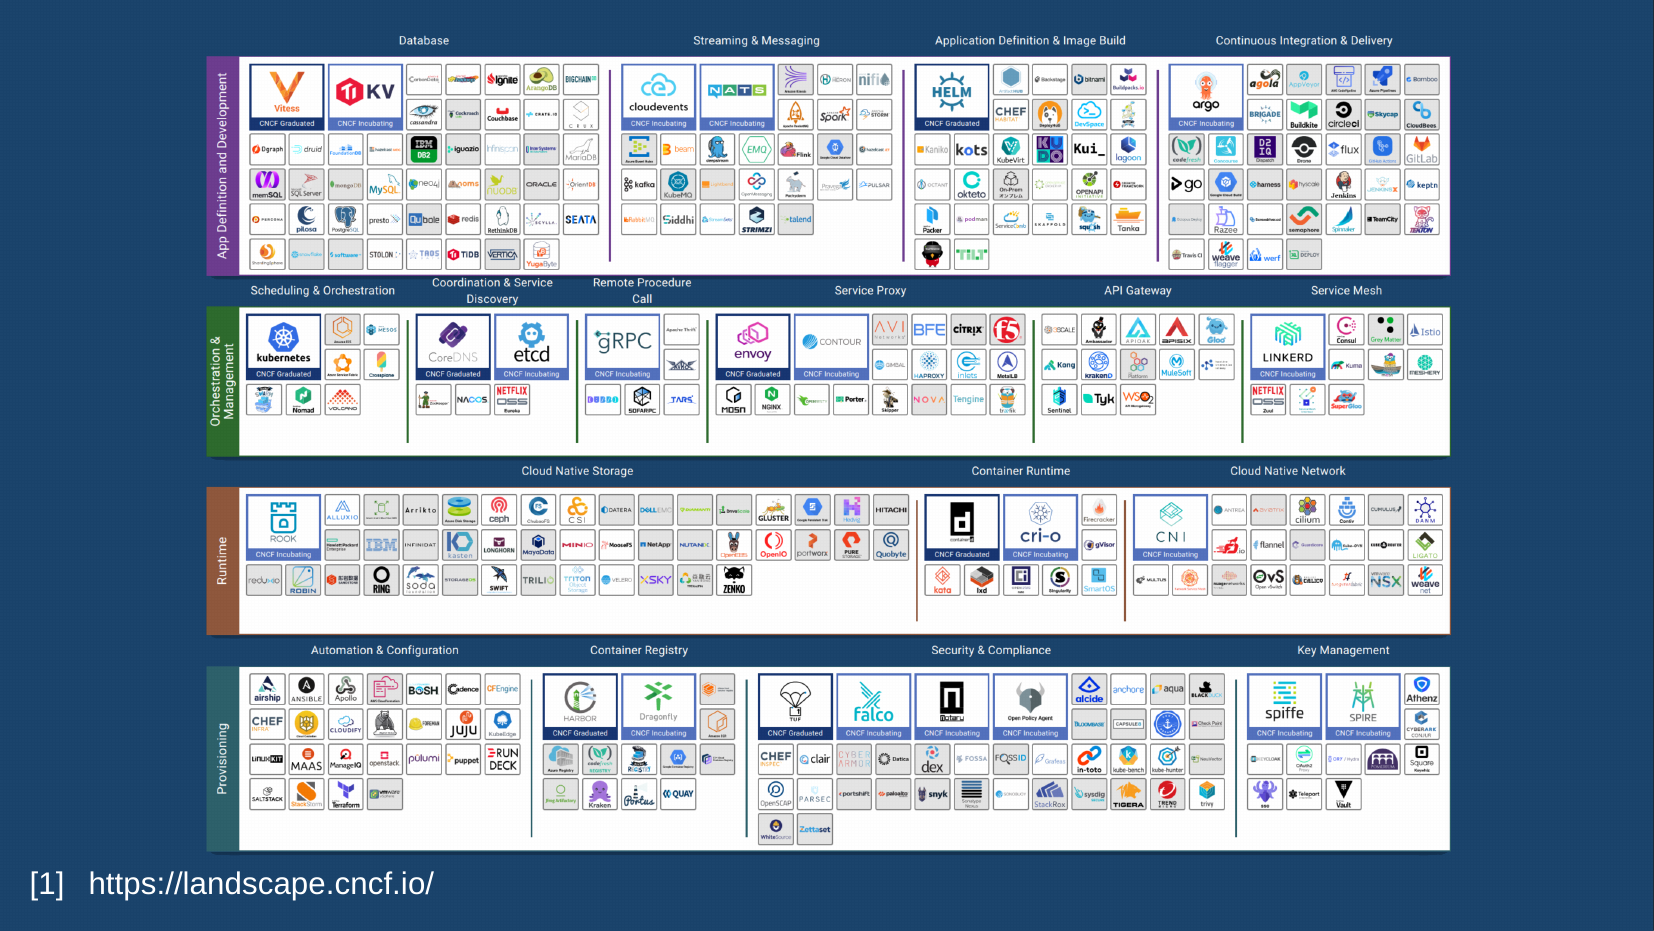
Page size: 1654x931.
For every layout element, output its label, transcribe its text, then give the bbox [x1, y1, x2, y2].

text_box [1] https://landscape.cncf.io/ [0, 693, 1182, 931]
picture [0, 0, 1654, 931]
